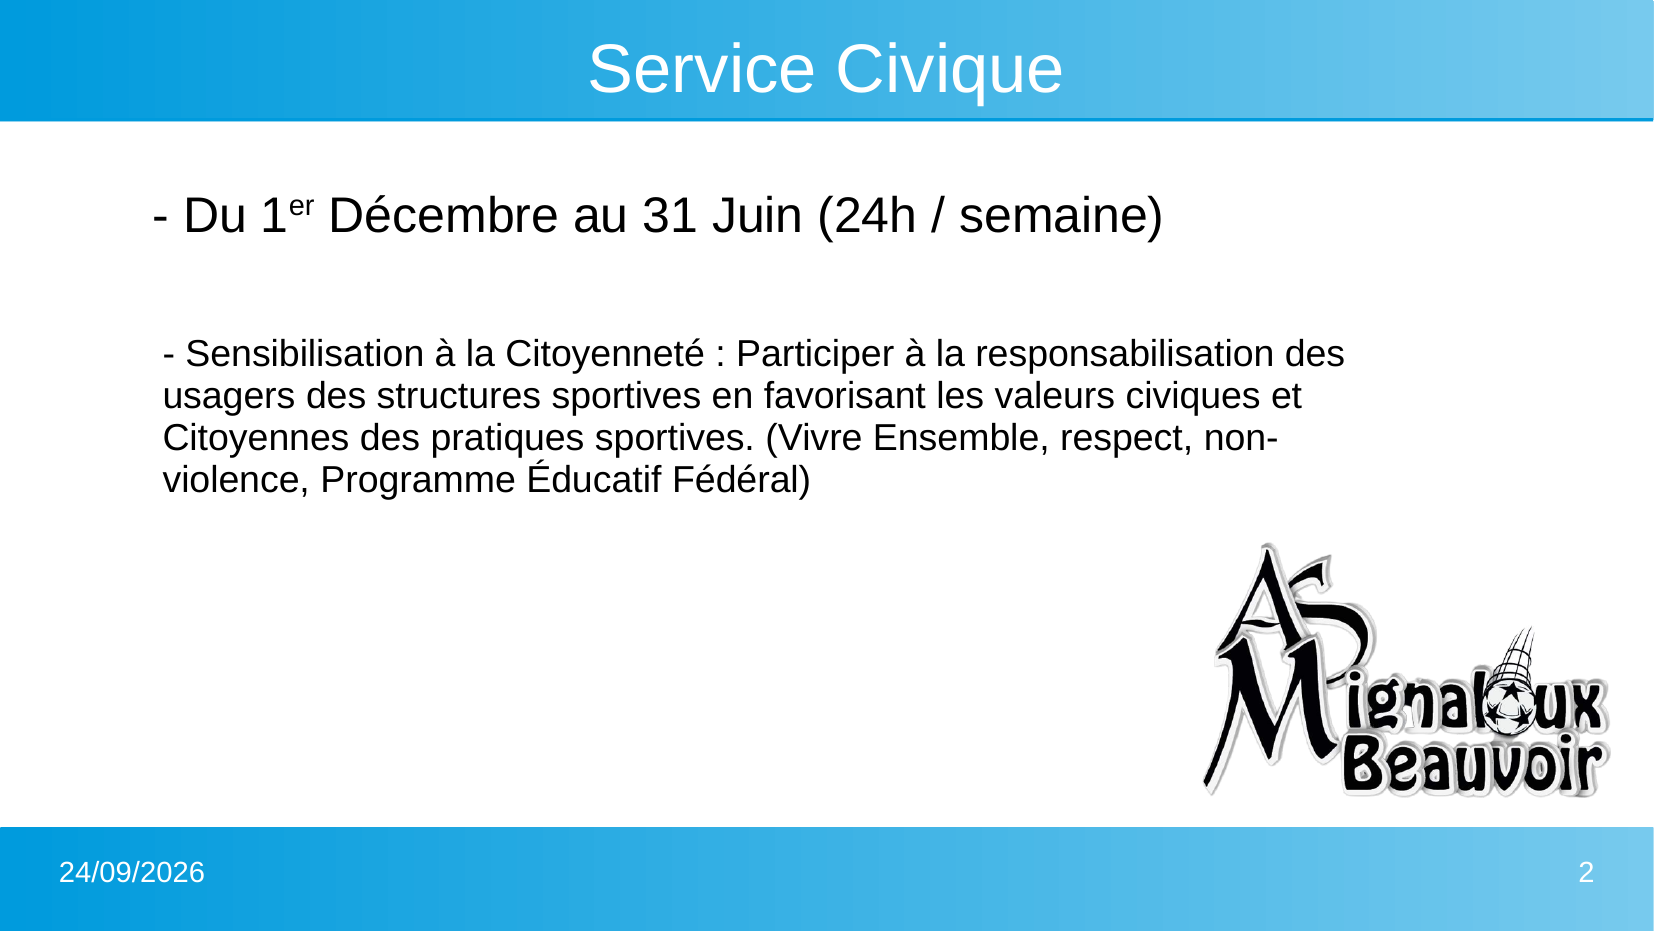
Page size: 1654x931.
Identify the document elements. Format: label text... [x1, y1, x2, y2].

text_box - Du 1er Décembre au 31 Juin (24h / semaine) [137, 179, 1359, 237]
picture [1189, 531, 1625, 812]
text_box - Sensibilisation à la Citoyenneté : Participer à la responsabilisation des usagers des structures sportives en favorisant les valeurs civiques et Citoyennes des pratiques sportives. (Vivre Ensemble, respect, non-violence, Programme Éducatif Fédéral) [147, 324, 1418, 508]
title Service Civique [59, 29, 1595, 108]
